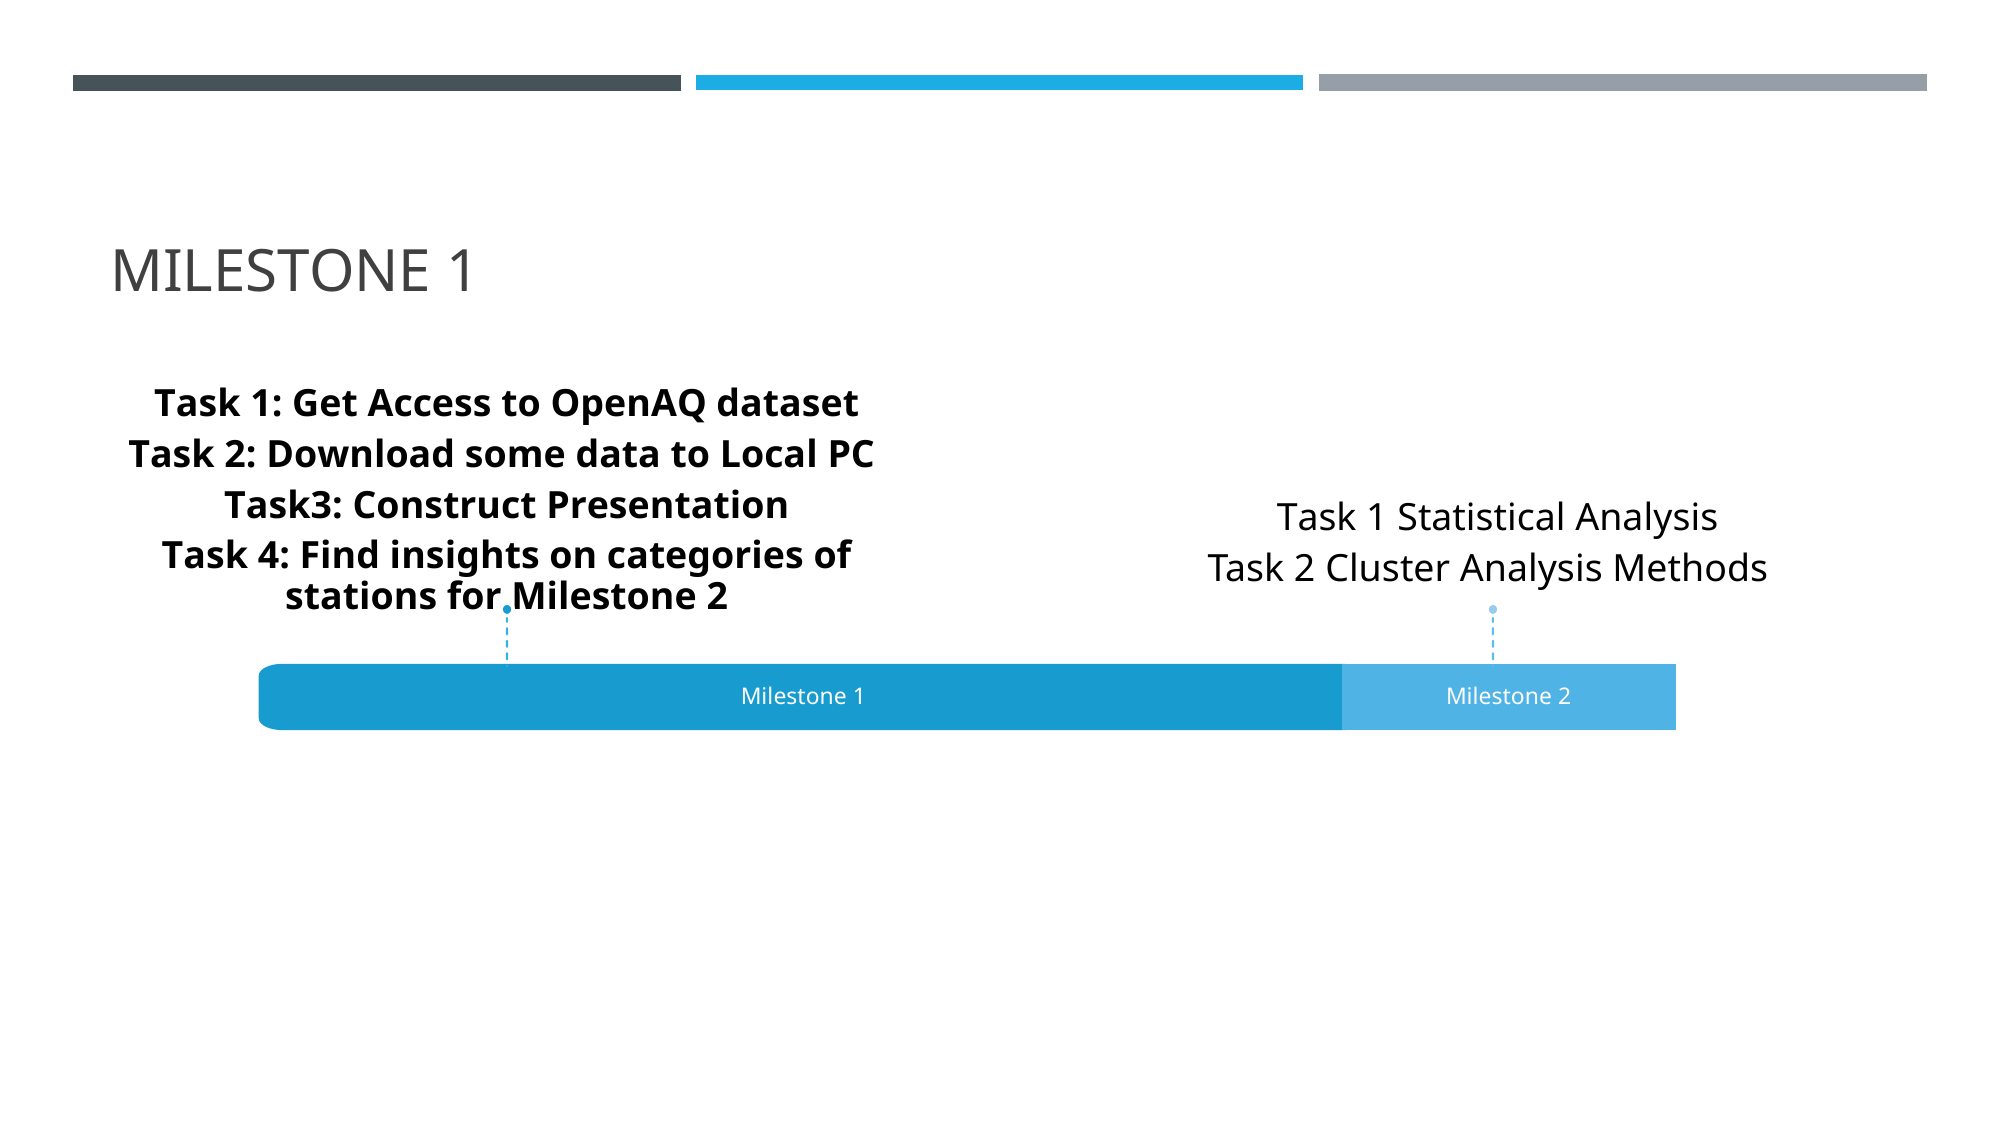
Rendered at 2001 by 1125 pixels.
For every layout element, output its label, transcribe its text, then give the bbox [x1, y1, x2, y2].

text_box Milestone 1 [260, 665, 1343, 729]
text_box Milestone 2 [1343, 665, 1674, 729]
text_box Task 1 Statistical Analysis Task 2 Cluster Analysis Methods [1082, 384, 1904, 604]
text_box [501, 603, 514, 616]
text_box Task 1: Get Access to OpenAQ dataset Task 2: Download some data to Local PC Task3: Construct Presentation Task 4: Find insights on categories of stations for Milestone 2 [96, 384, 918, 604]
title Milestone 1 [95, 115, 1905, 311]
text_box [1487, 603, 1499, 616]
